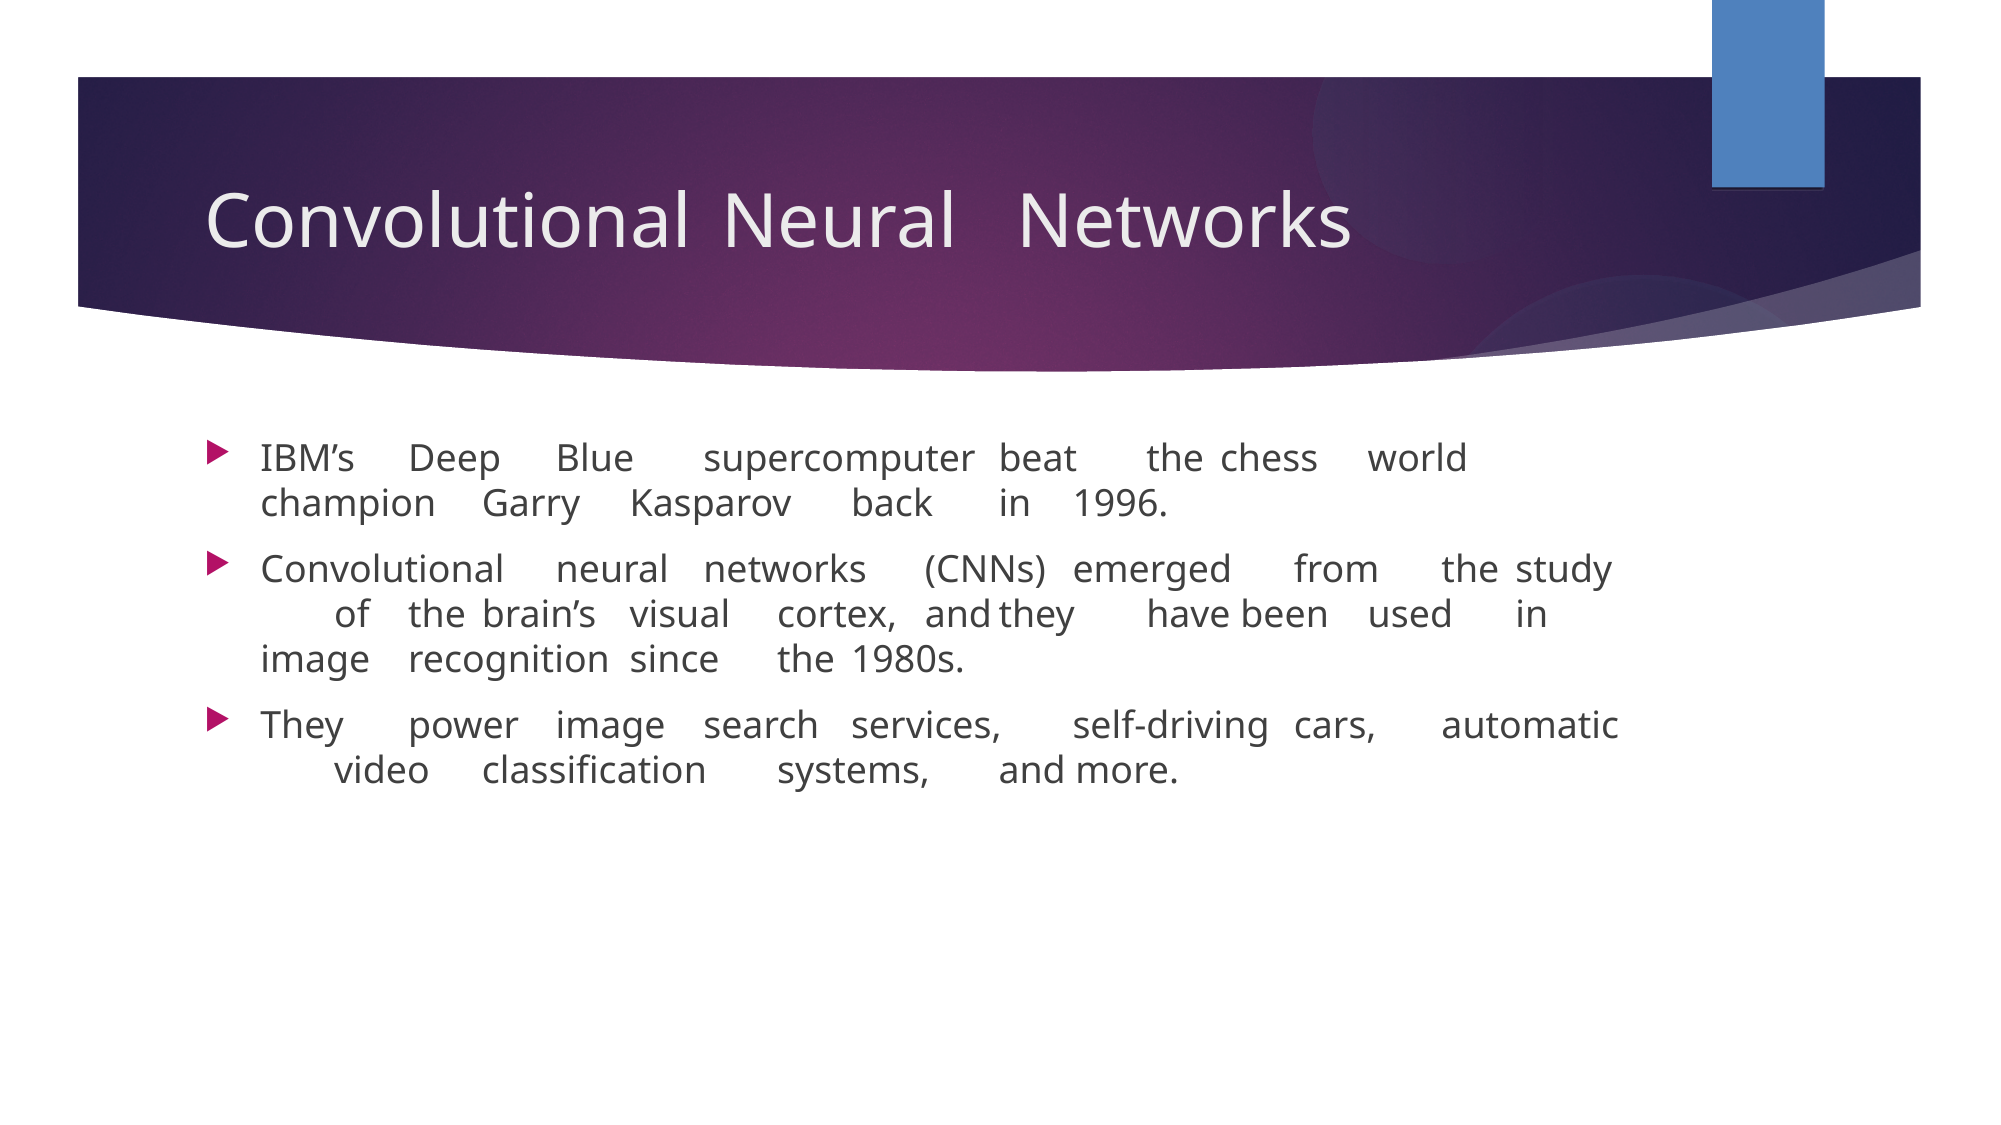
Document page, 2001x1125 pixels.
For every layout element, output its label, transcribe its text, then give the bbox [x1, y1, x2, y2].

picture [79, 78, 1920, 371]
text_box Convolutional Neural Networks [189, 159, 1627, 276]
text_box IBM’s Deep Blue supercomputer beat the chess world champion Garry Kasparov back in 1996. Convolutional neural networks (CNNs) emerged from the study of the brain’s visual cortex, and they have been used in image recognition since the 1980s. They power image search services, self-driving cars, automatic video classification systems, and more. [189, 427, 1638, 988]
